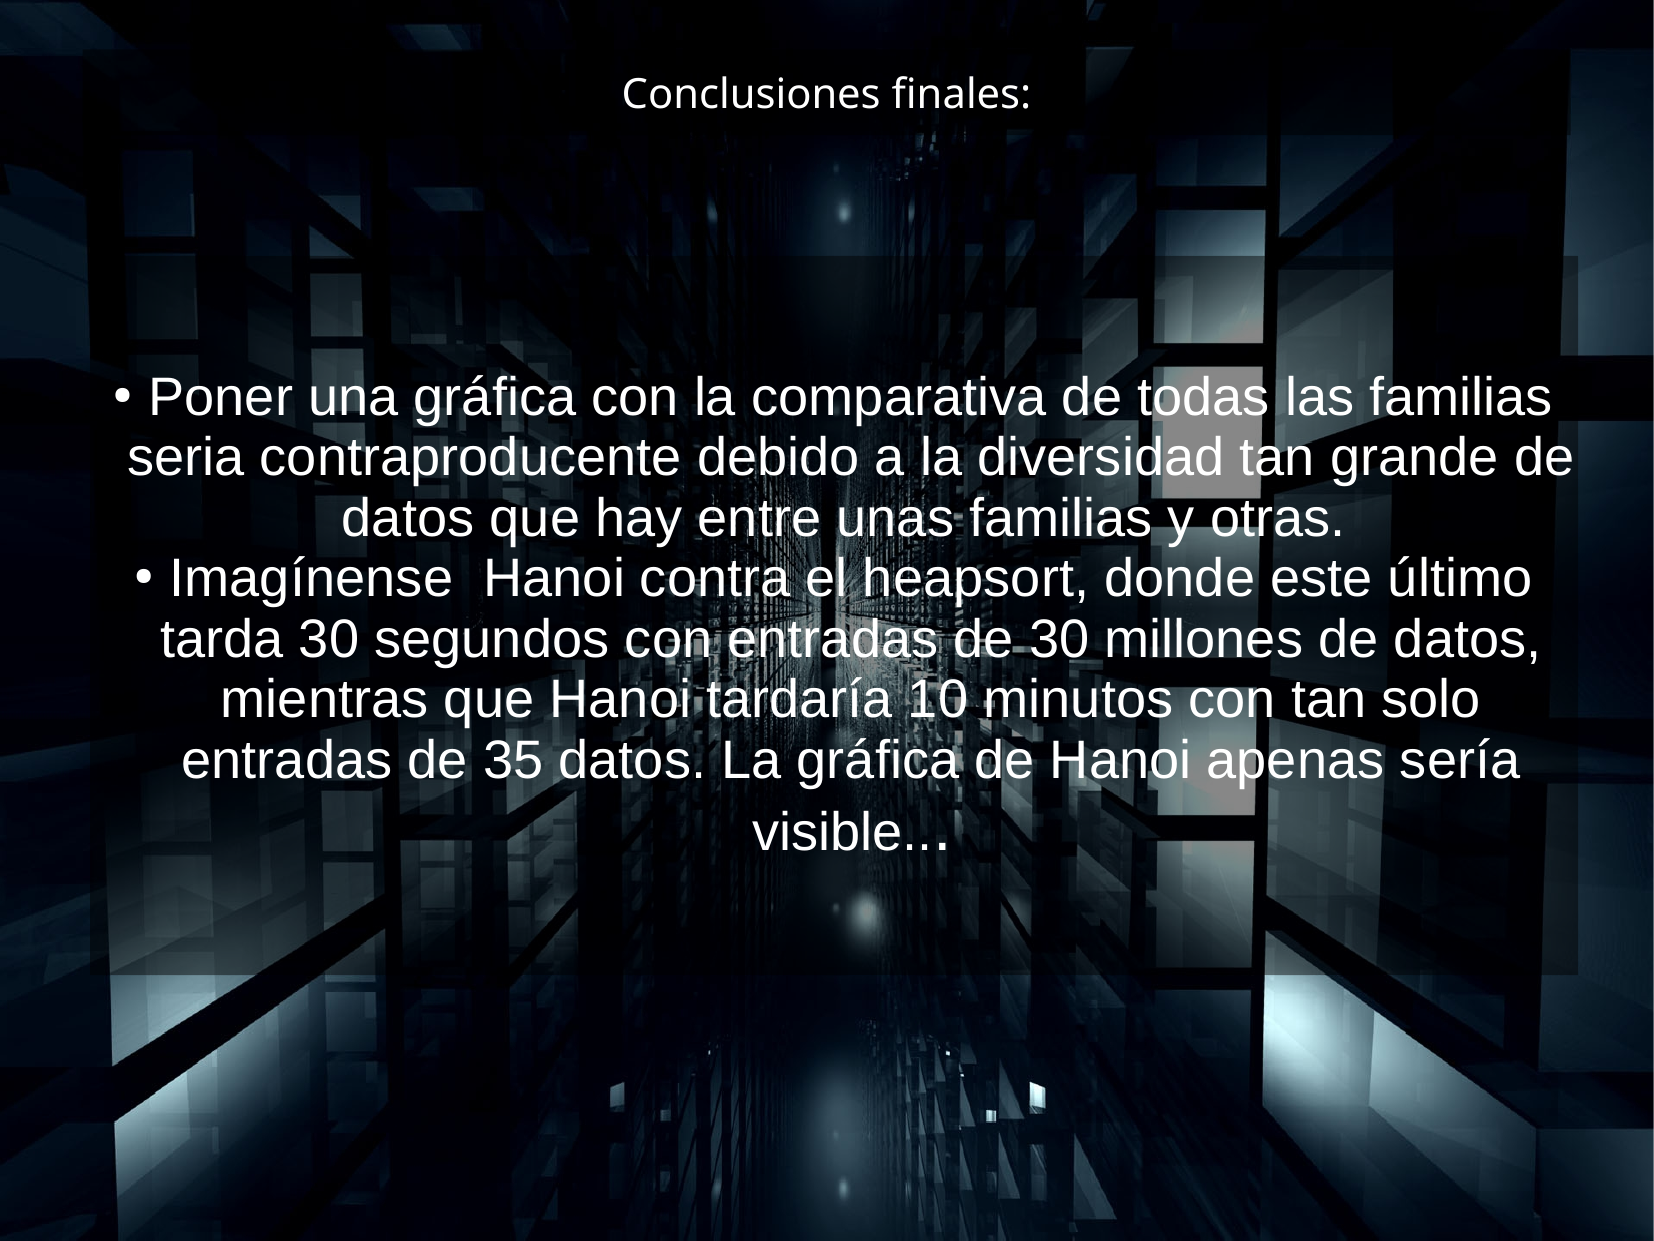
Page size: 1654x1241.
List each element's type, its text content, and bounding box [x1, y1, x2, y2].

title Conclusiones finales: [82, 49, 1571, 136]
subtitle Poner una gráfica con la comparativa de todas las familias seria contraproducente debido a la diversidad tan grande de datos que hay entre unas familias y otras. Imagínense Hanoi contra el heapsort, donde este último tarda 30 segundos con entradas de 30 millones de datos, mientras que Hanoi tardaría 10 minutos con tan solo entradas de 35 datos. La gráfica de Hanoi apenas sería visible... [90, 255, 1579, 976]
picture [0, 0, 1654, 1241]
